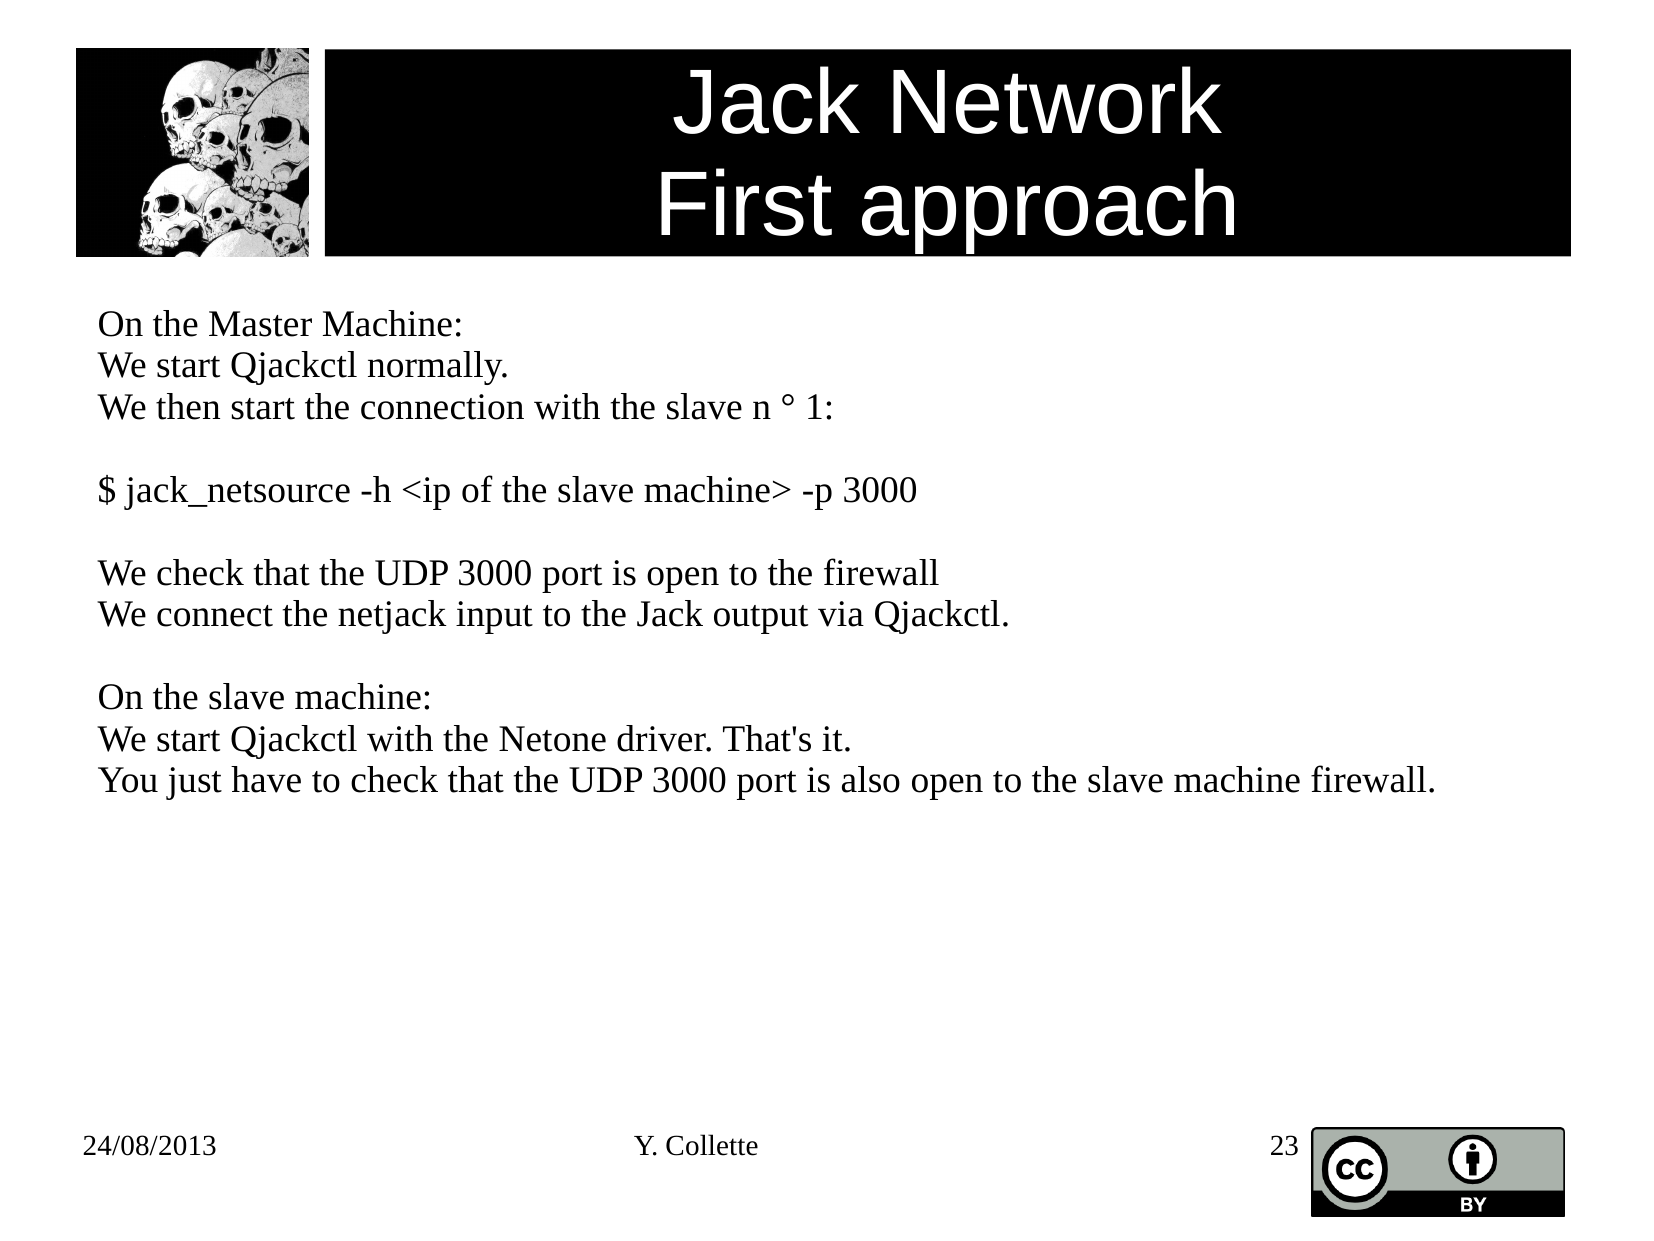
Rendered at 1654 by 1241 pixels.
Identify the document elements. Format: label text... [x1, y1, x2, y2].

picture [76, 48, 309, 257]
picture [1311, 1127, 1565, 1217]
title Jack Network First approach [324, 49, 1571, 257]
text_box On the Master Machine: We start Qjackctl normally. We then start the connection with the slave n ° 1: $ jack_netsource -h <ip of the slave machine> -p 3000 We check that the UDP 3000 port is open to the firewall We connect the netjack input to the Jack output via Qjackctl. On the slave machine: We start Qjackctl with the Netone driver. That's it. You just have to check that the UDP 3000 port is also open to the slave machine firewall. [82, 295, 1560, 809]
